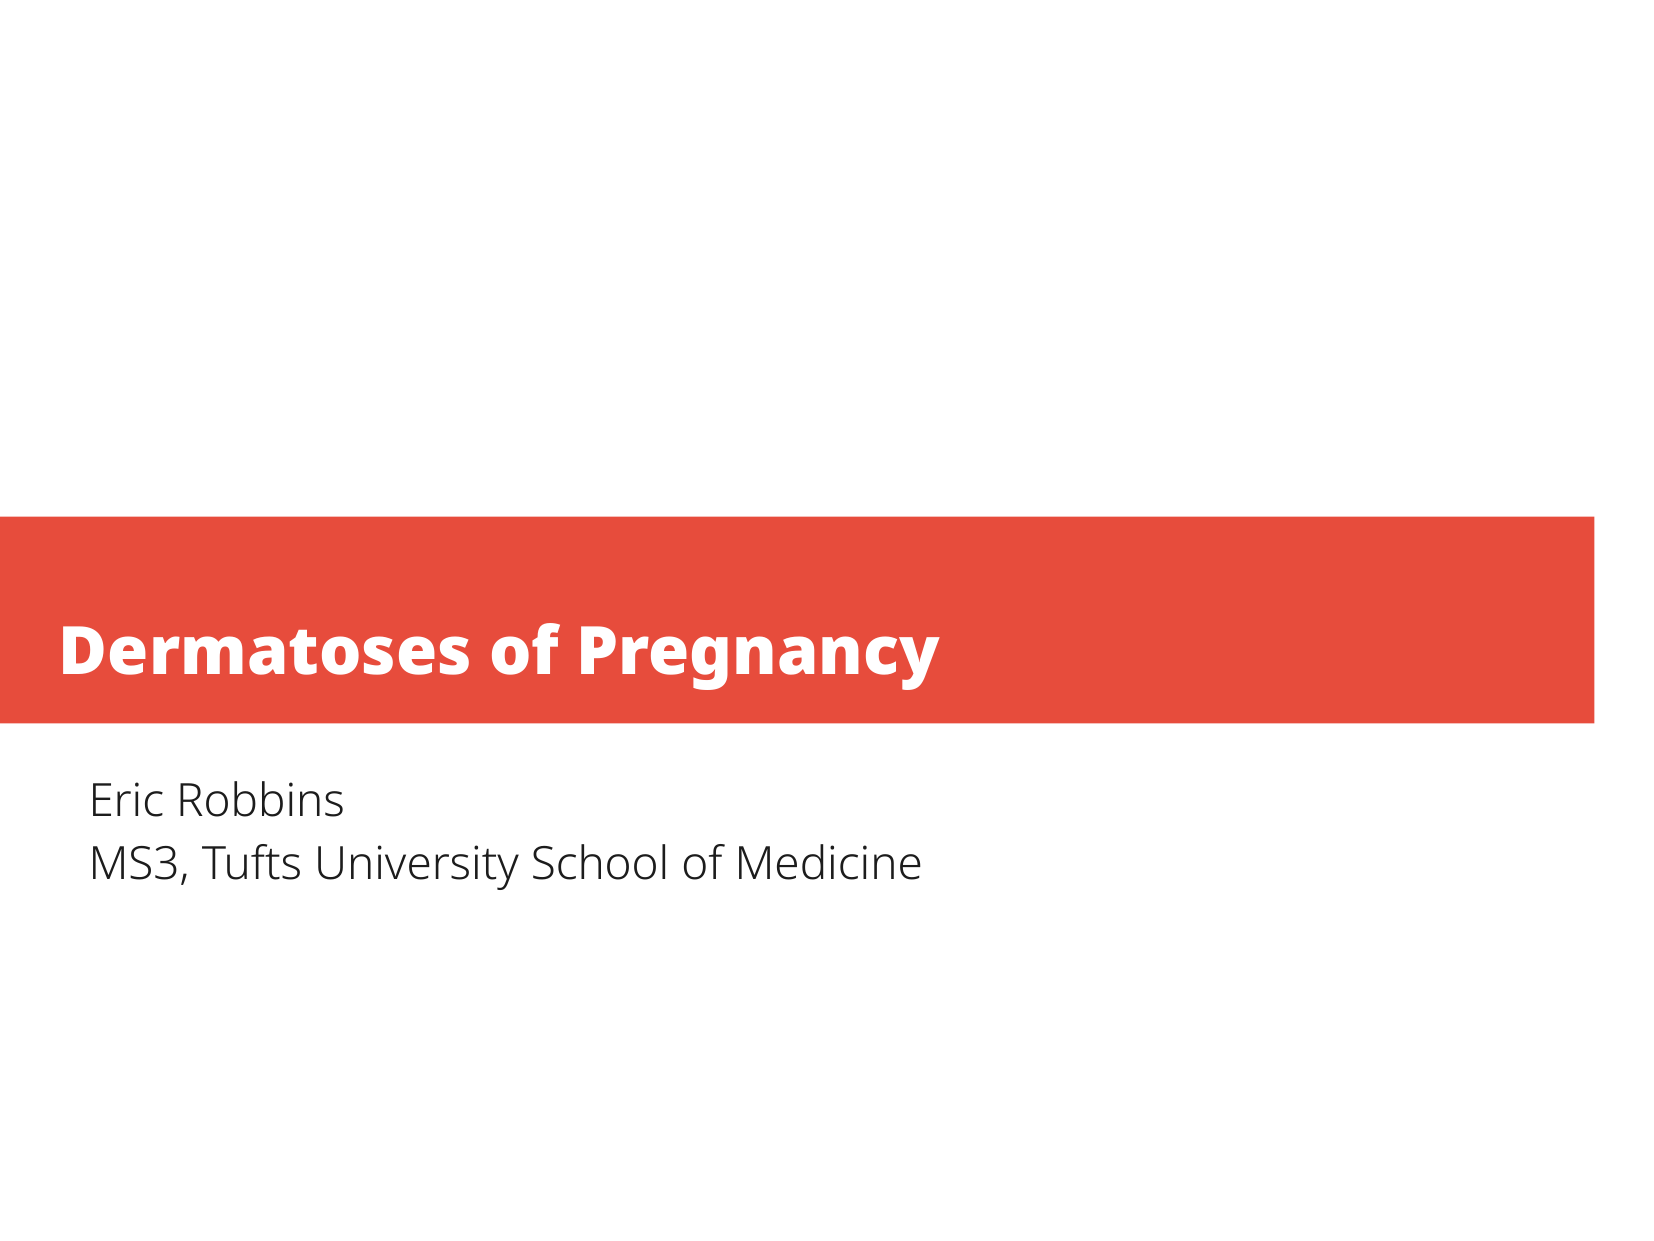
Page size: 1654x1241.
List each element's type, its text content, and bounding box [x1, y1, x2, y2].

subtitle Eric Robbins MS3, Tufts University School of Medicine [88, 767, 1595, 1182]
title Dermatoses of Pregnancy [59, 546, 1595, 694]
